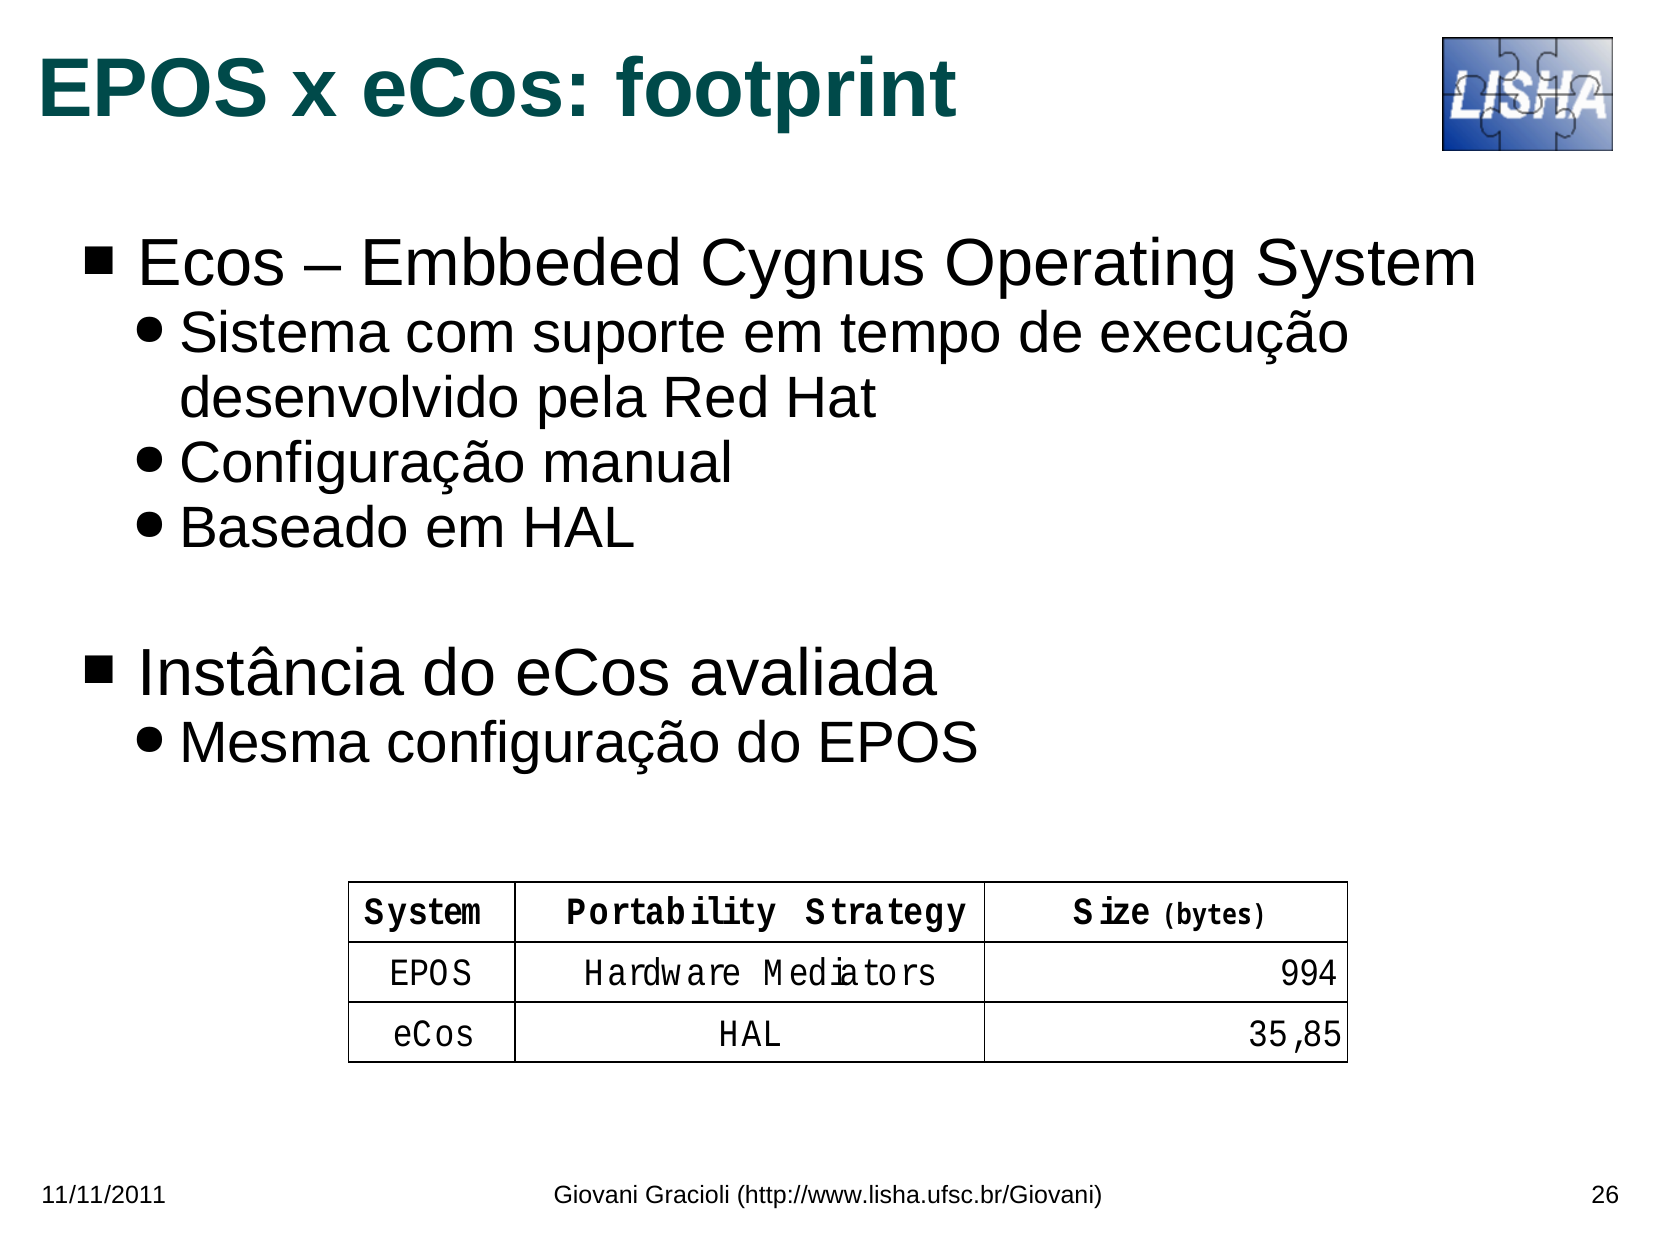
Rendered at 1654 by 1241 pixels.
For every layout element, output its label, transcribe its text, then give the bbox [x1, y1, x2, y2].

list Ecos – Embbeded Cygnus Operating System Sistema com suporte em tempo de execução desenvolvido pela Red Hat Configuração manual Baseado em HAL Instância do eCos avaliada Mesma configuração do EPOS [37, 225, 1613, 1163]
chart [347, 844, 1350, 1087]
picture [1442, 37, 1613, 151]
title EPOS x eCos: footprint [37, 37, 1426, 151]
